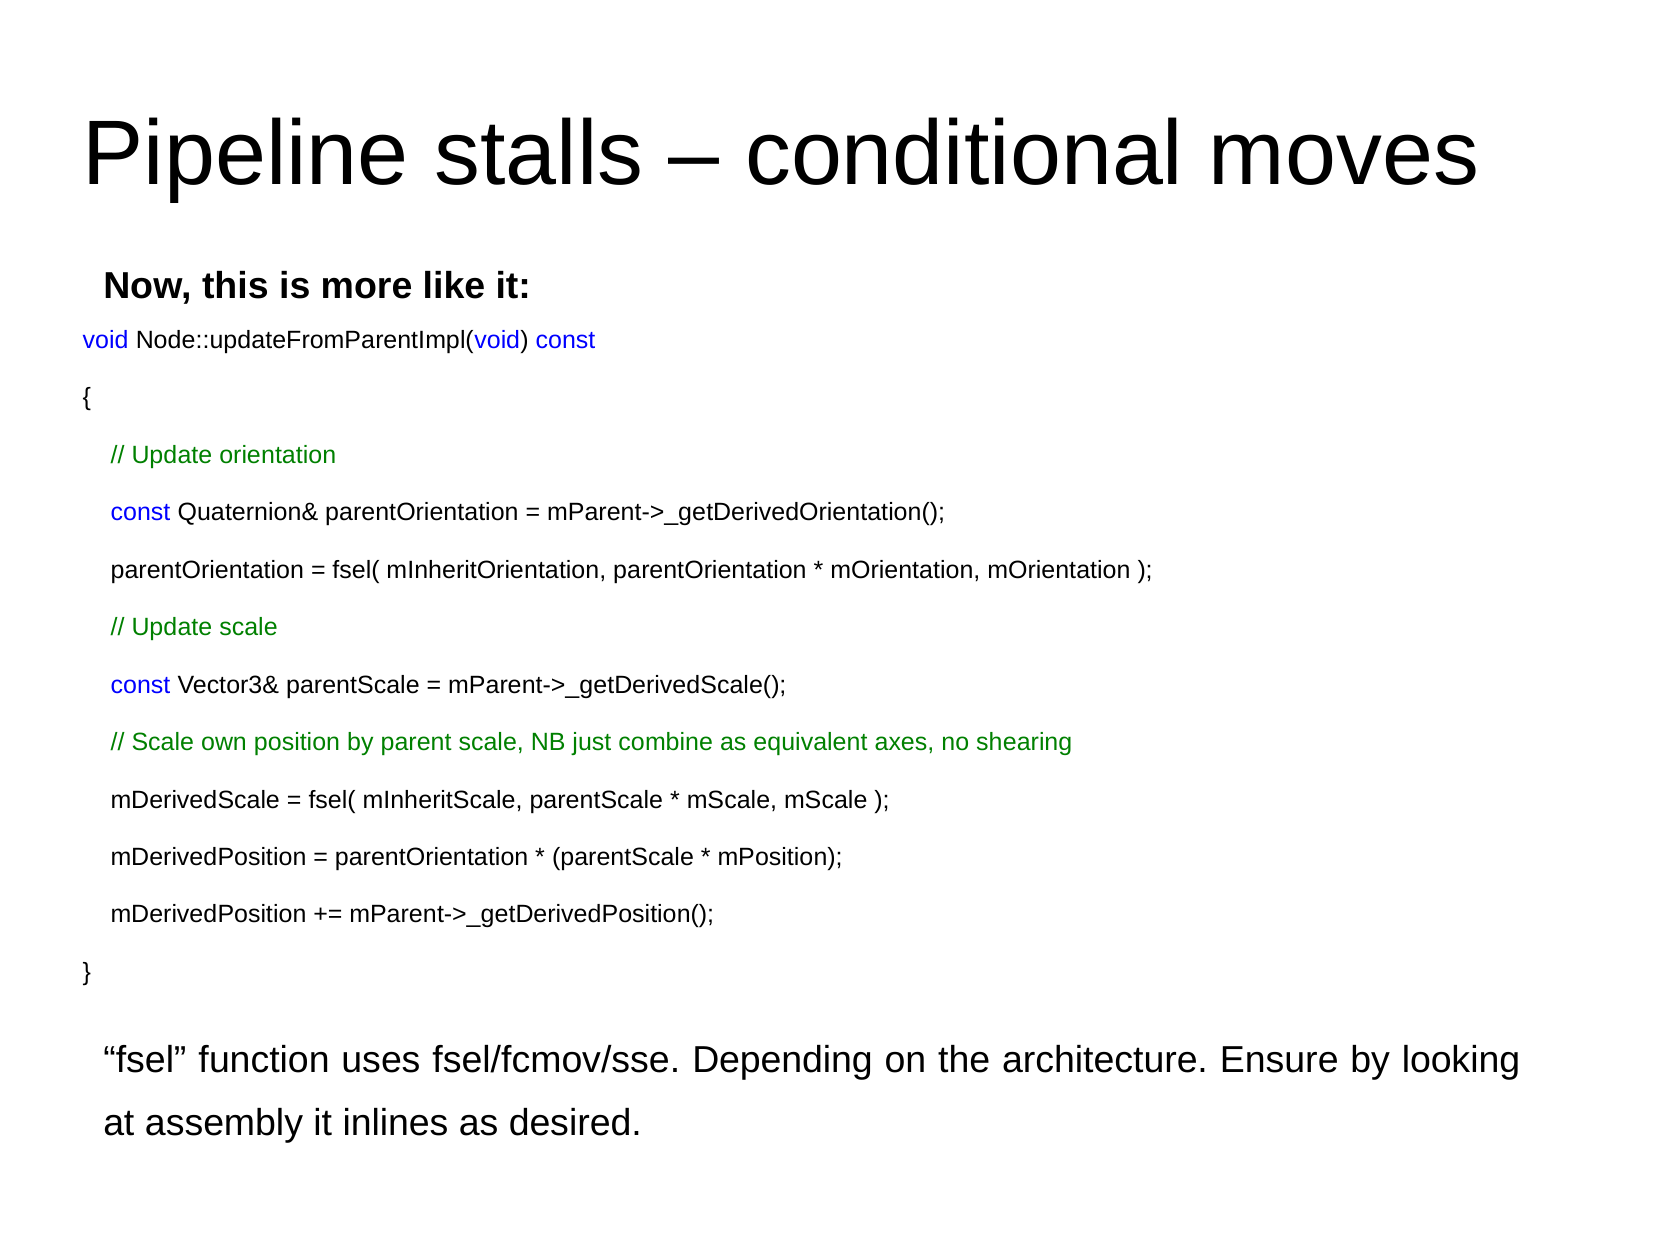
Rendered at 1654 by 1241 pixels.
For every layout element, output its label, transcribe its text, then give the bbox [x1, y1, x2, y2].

text_box “fsel” function uses fsel/fcmov/sse. Depending on the architecture. Ensure by looking at assembly it inlines as desired. [88, 1009, 1536, 1130]
list void Node::updateFromParentImpl(void) const { // Update orientation const Quaternion& parentOrientation = mParent->_getDerivedOrientation(); parentOrientation = fsel( mInheritOrientation, parentOrientation * mOrientation, mOrientation ); // Update scale const Vector3& parentScale = mParent->_getDerivedScale(); // Scale own position by parent scale, NB just combine as equivalent axes, no shearing mDerivedScale = fsel( mInheritScale, parentScale * mScale, mScale ); mDerivedPosition = parentOrientation * (parentScale * mPosition); mDerivedPosition += mParent->_getDerivedPosition(); } [82, 325, 1571, 986]
title Pipeline stalls – conditional moves [82, 49, 1571, 257]
text_box Now, this is more like it: [88, 236, 1536, 295]
